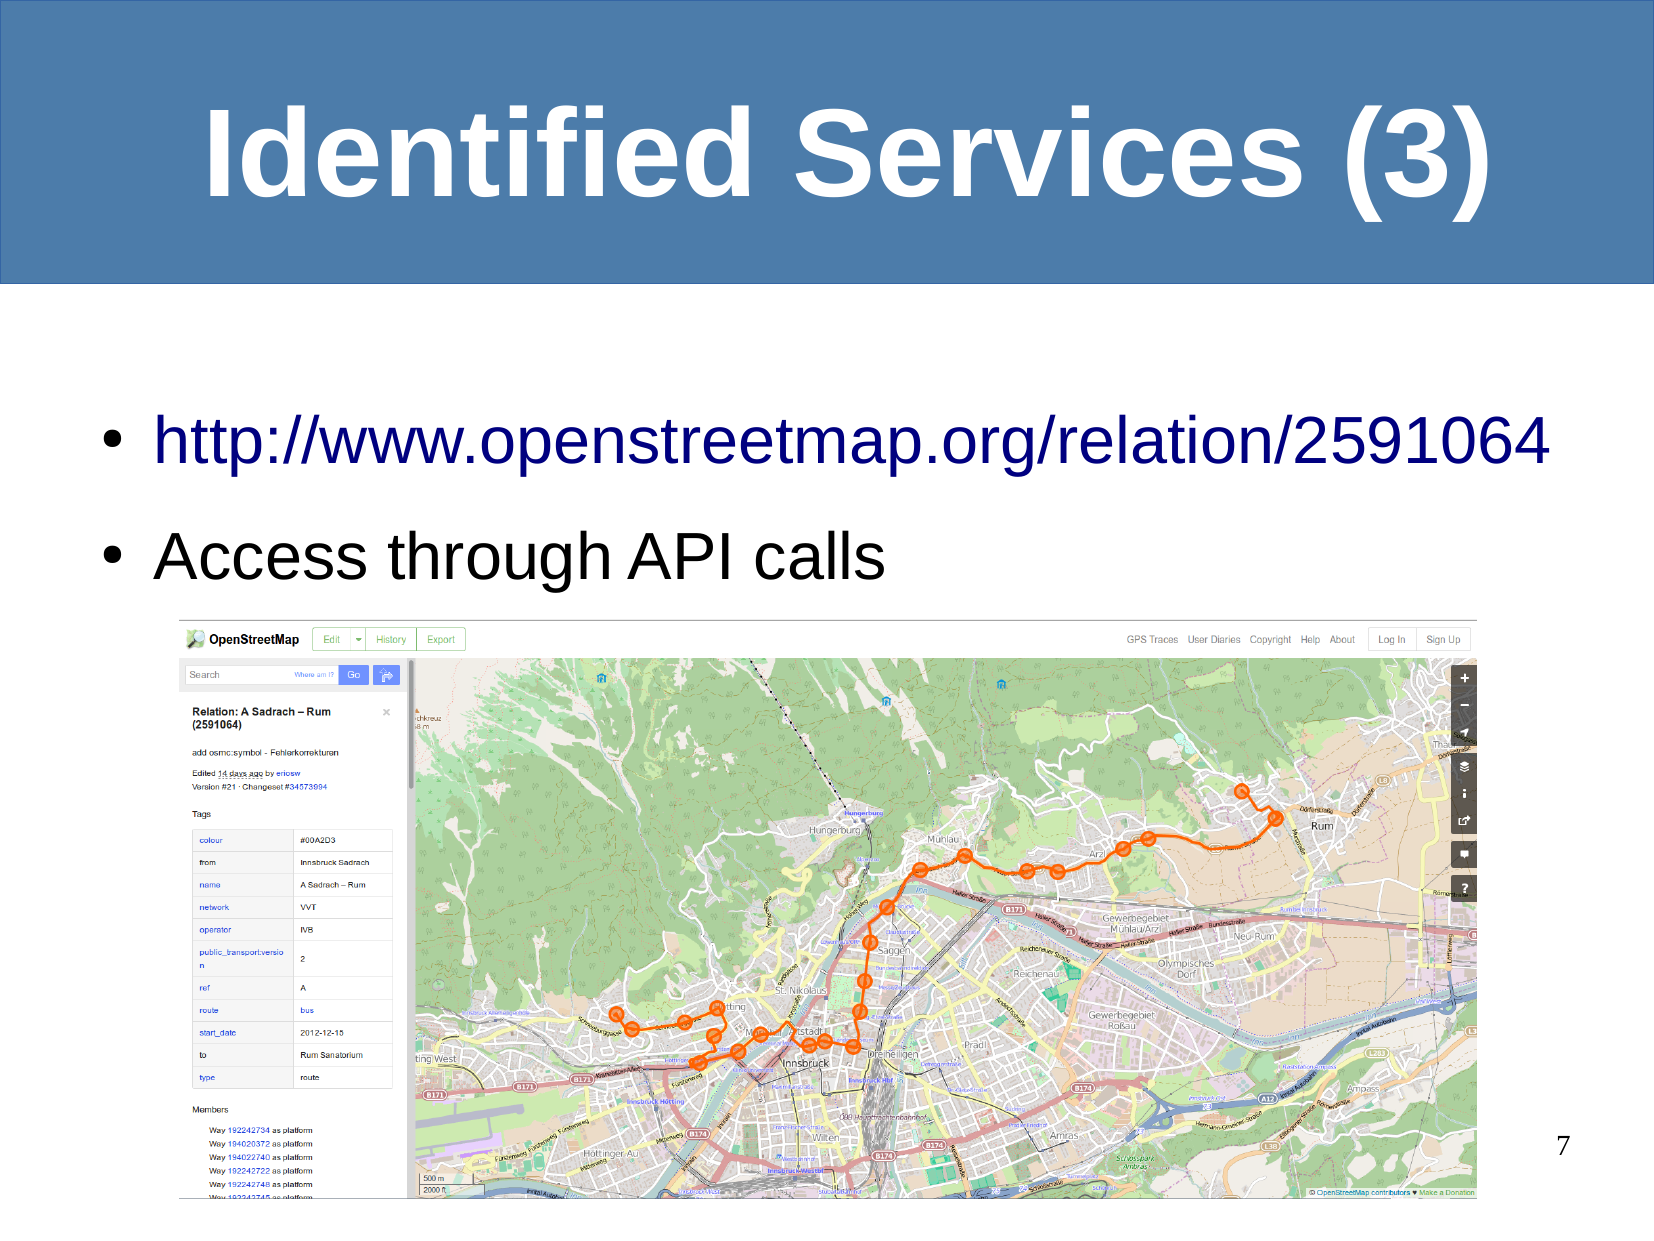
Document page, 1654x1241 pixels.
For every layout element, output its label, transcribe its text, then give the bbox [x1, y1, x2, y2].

text_box [0, 0, 1654, 284]
list http://www.openstreetmap.org/relation/2591064 Access through API calls [82, 402, 1572, 1123]
picture [179, 619, 1477, 1199]
title Identified Services (3) [82, 49, 1571, 257]
